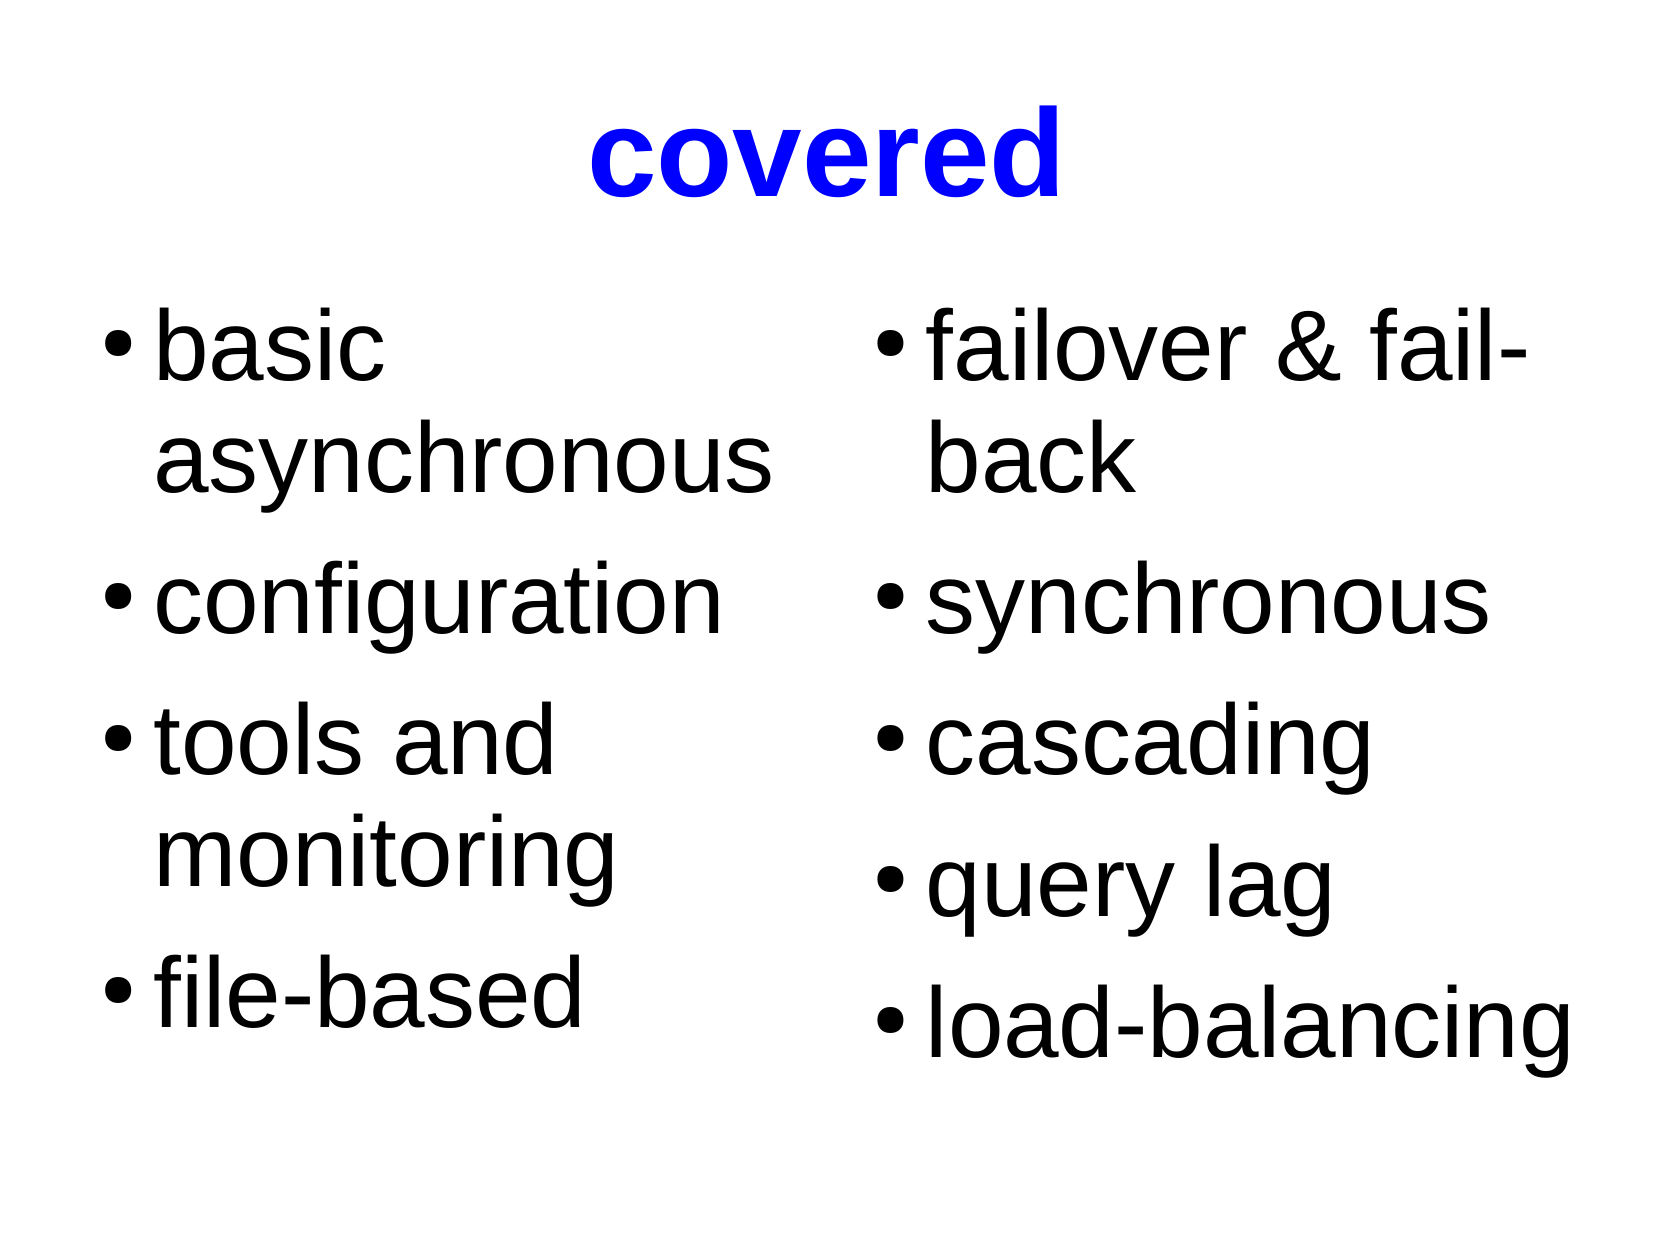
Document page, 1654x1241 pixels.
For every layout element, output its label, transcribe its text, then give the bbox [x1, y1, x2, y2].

title covered [82, 49, 1571, 257]
list basic asynchronous configuration tools and monitoring file-based [82, 290, 819, 1130]
list failover & fail-back synchronous cascading query lag load-balancing [855, 290, 1591, 1130]
